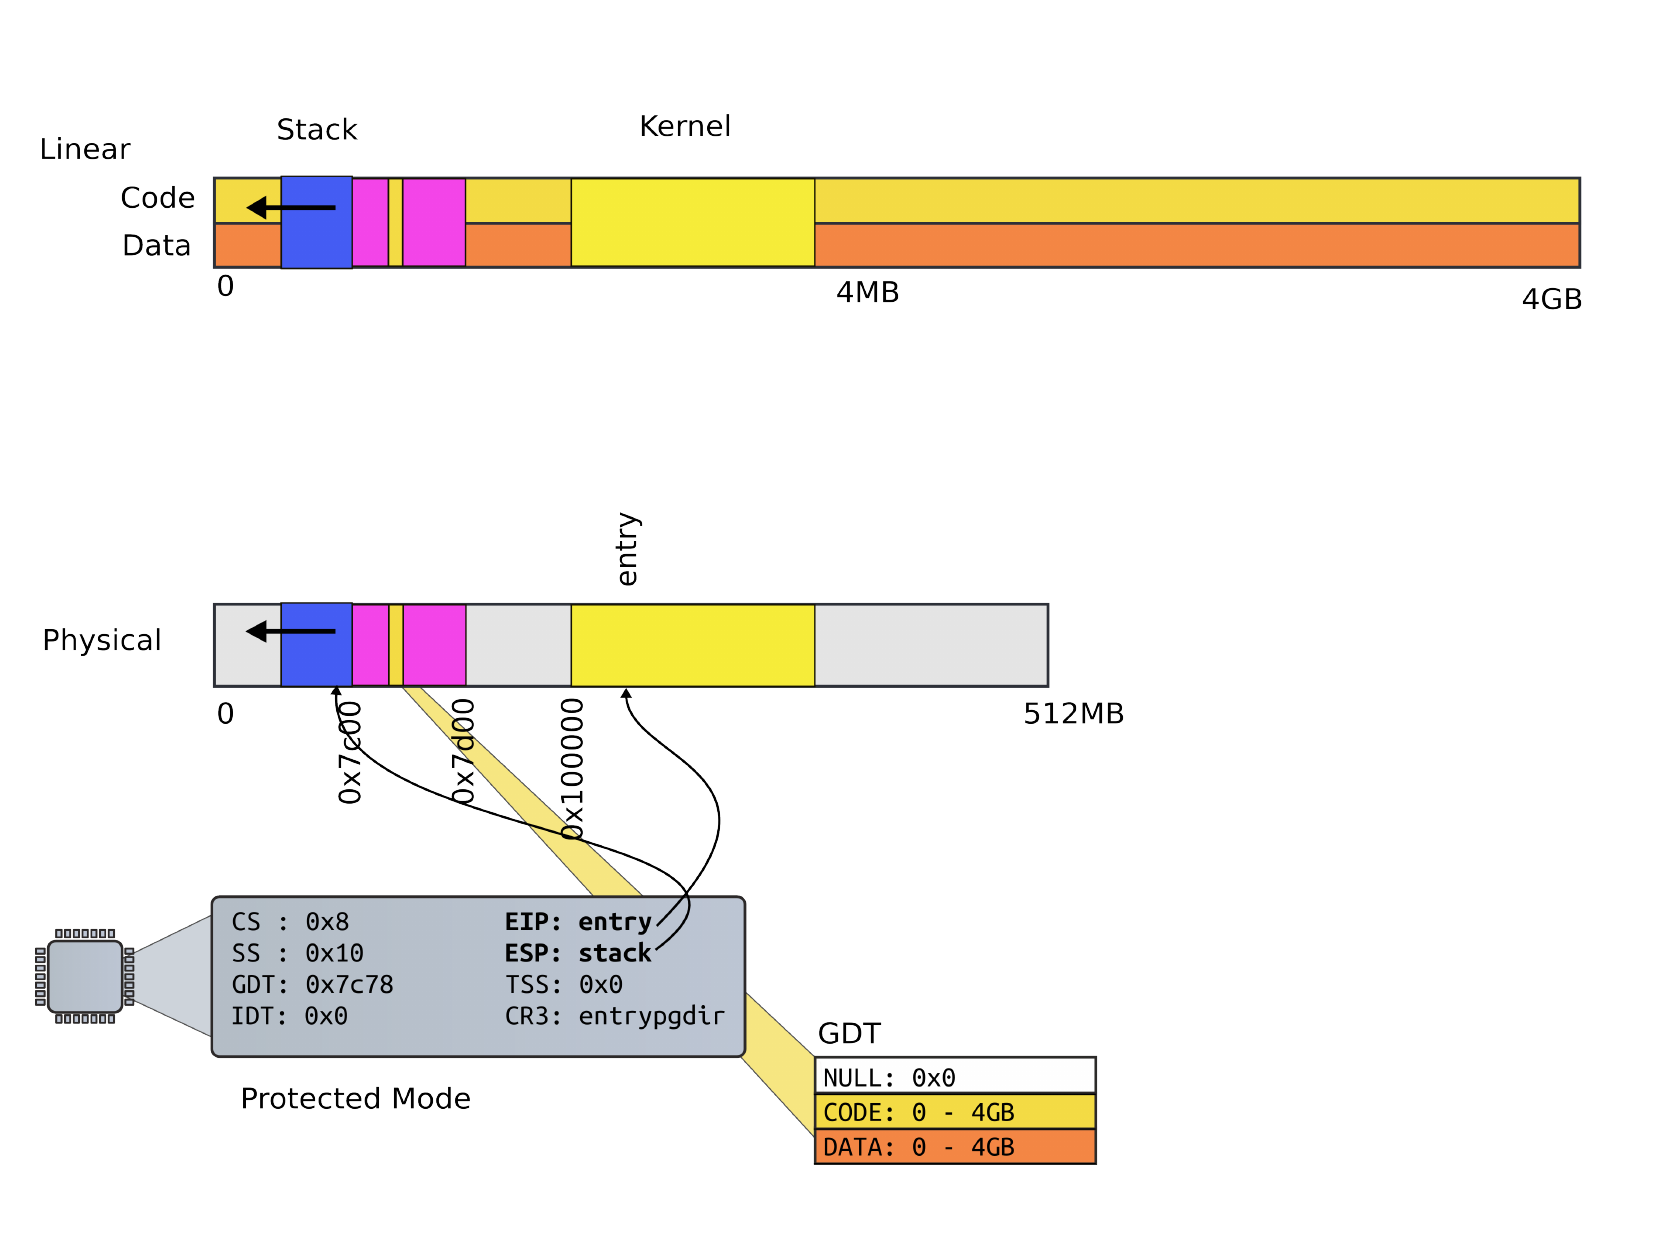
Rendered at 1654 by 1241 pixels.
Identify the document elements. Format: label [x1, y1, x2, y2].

picture [35, 114, 1582, 1165]
